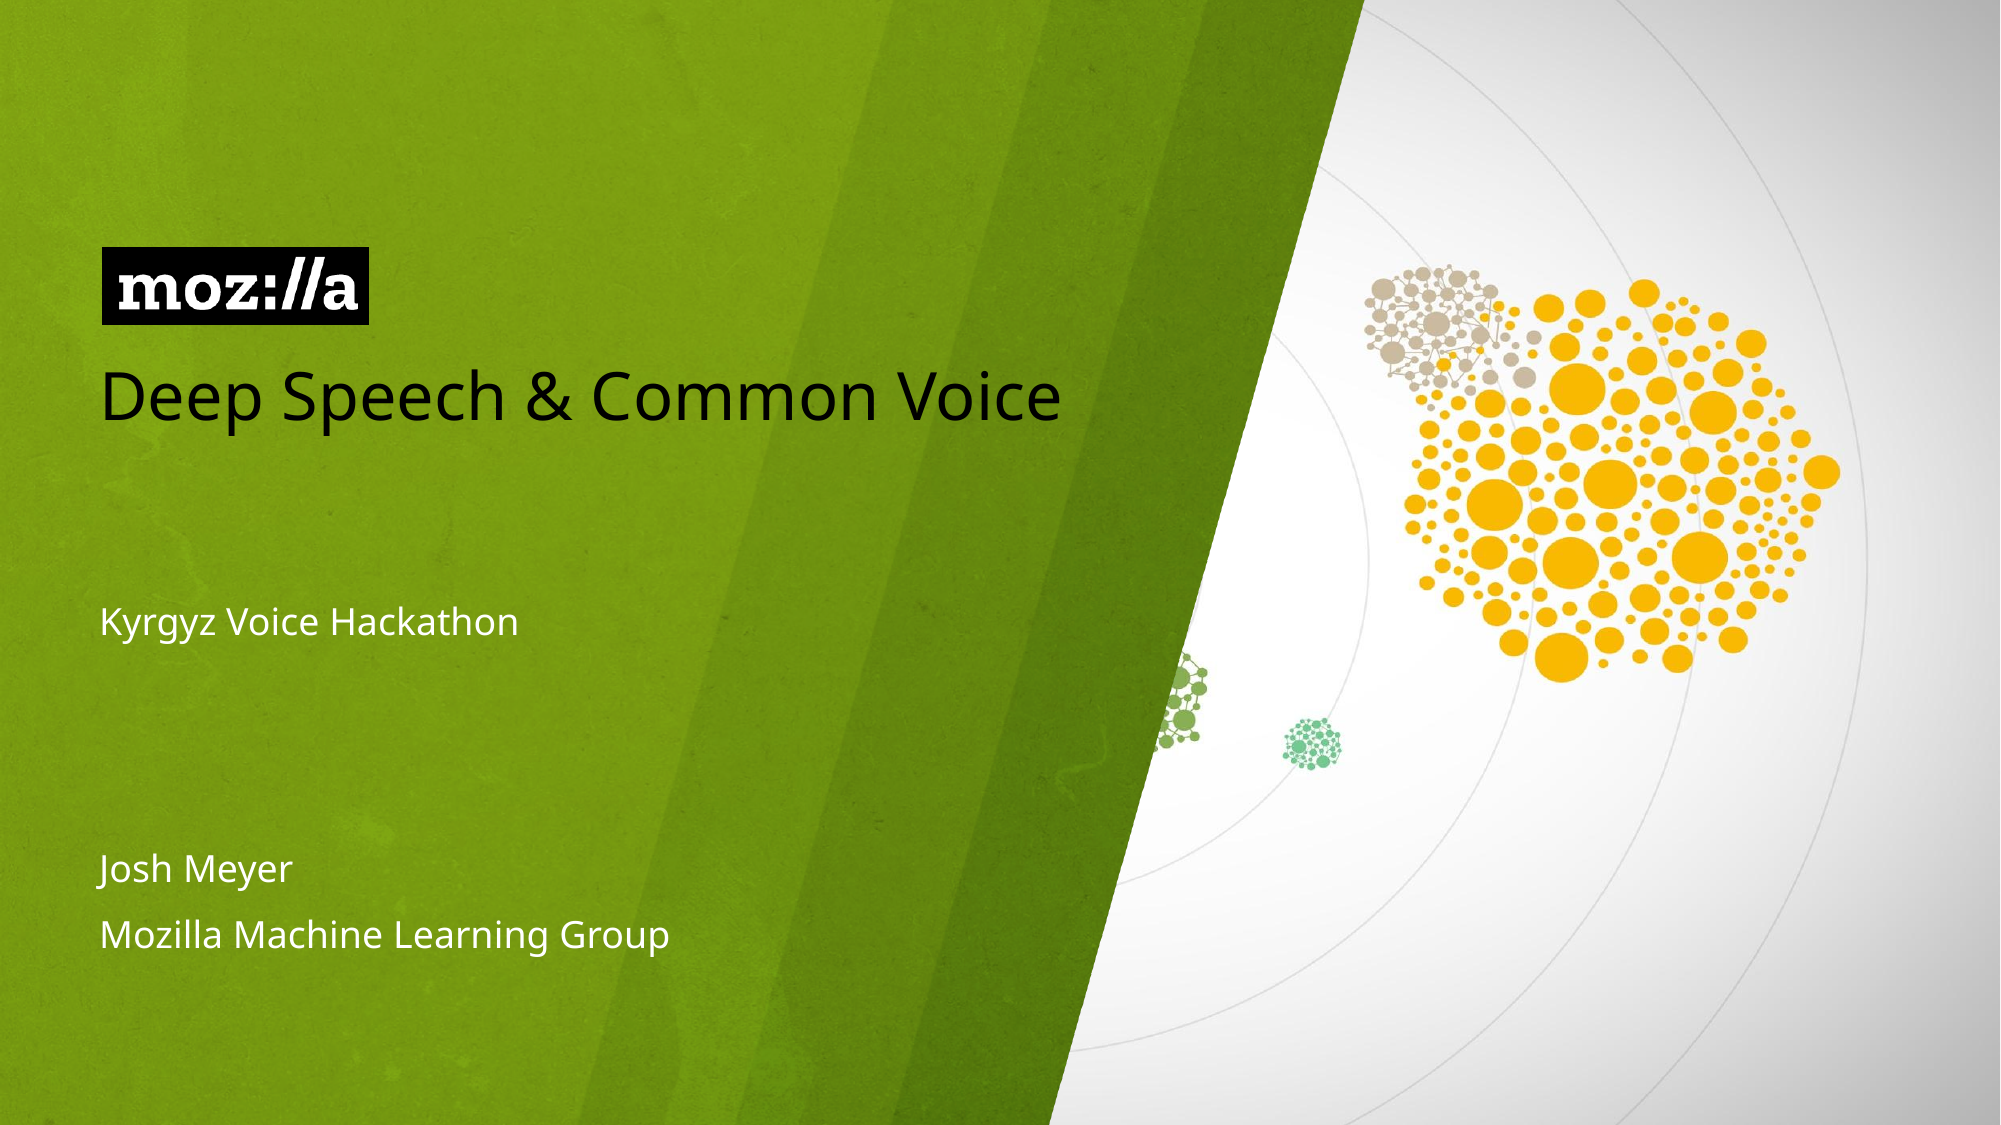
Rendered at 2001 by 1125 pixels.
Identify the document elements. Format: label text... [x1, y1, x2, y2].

picture [0, 0, 2001, 1125]
subtitle Kyrgyz Voice Hackathon [84, 582, 1090, 685]
title Deep Speech & Common Voice [84, 233, 1396, 451]
subtitle Josh Meyer Mozilla Machine Learning Group [84, 862, 1056, 939]
